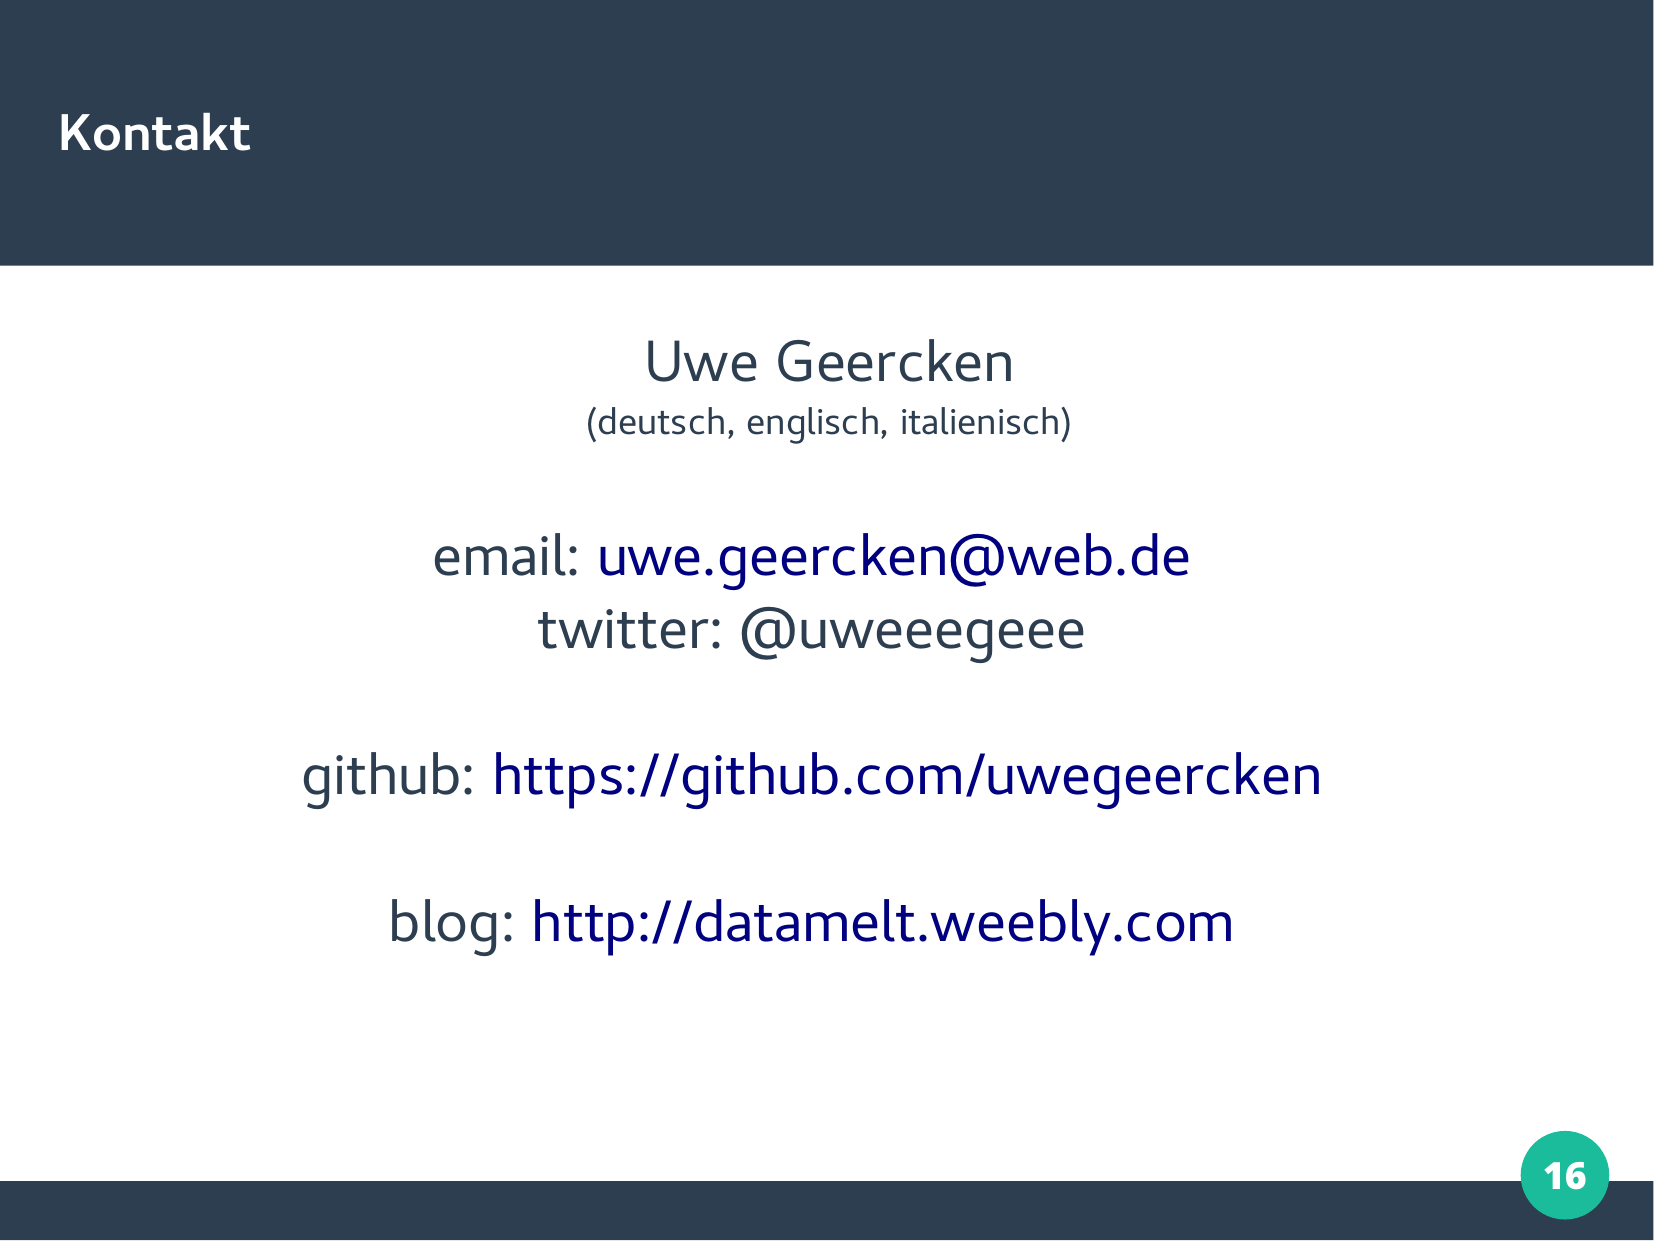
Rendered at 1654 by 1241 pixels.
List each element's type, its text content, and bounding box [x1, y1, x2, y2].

title Kontakt [59, 59, 1595, 207]
subtitle Uwe Geercken (deutsch, englisch, italienisch) email: uwe.geercken@web.de twitter: @uweeegeee github: https://github.com/uwegeercken blog: http://datamelt.weebly.com [59, 324, 1565, 1119]
